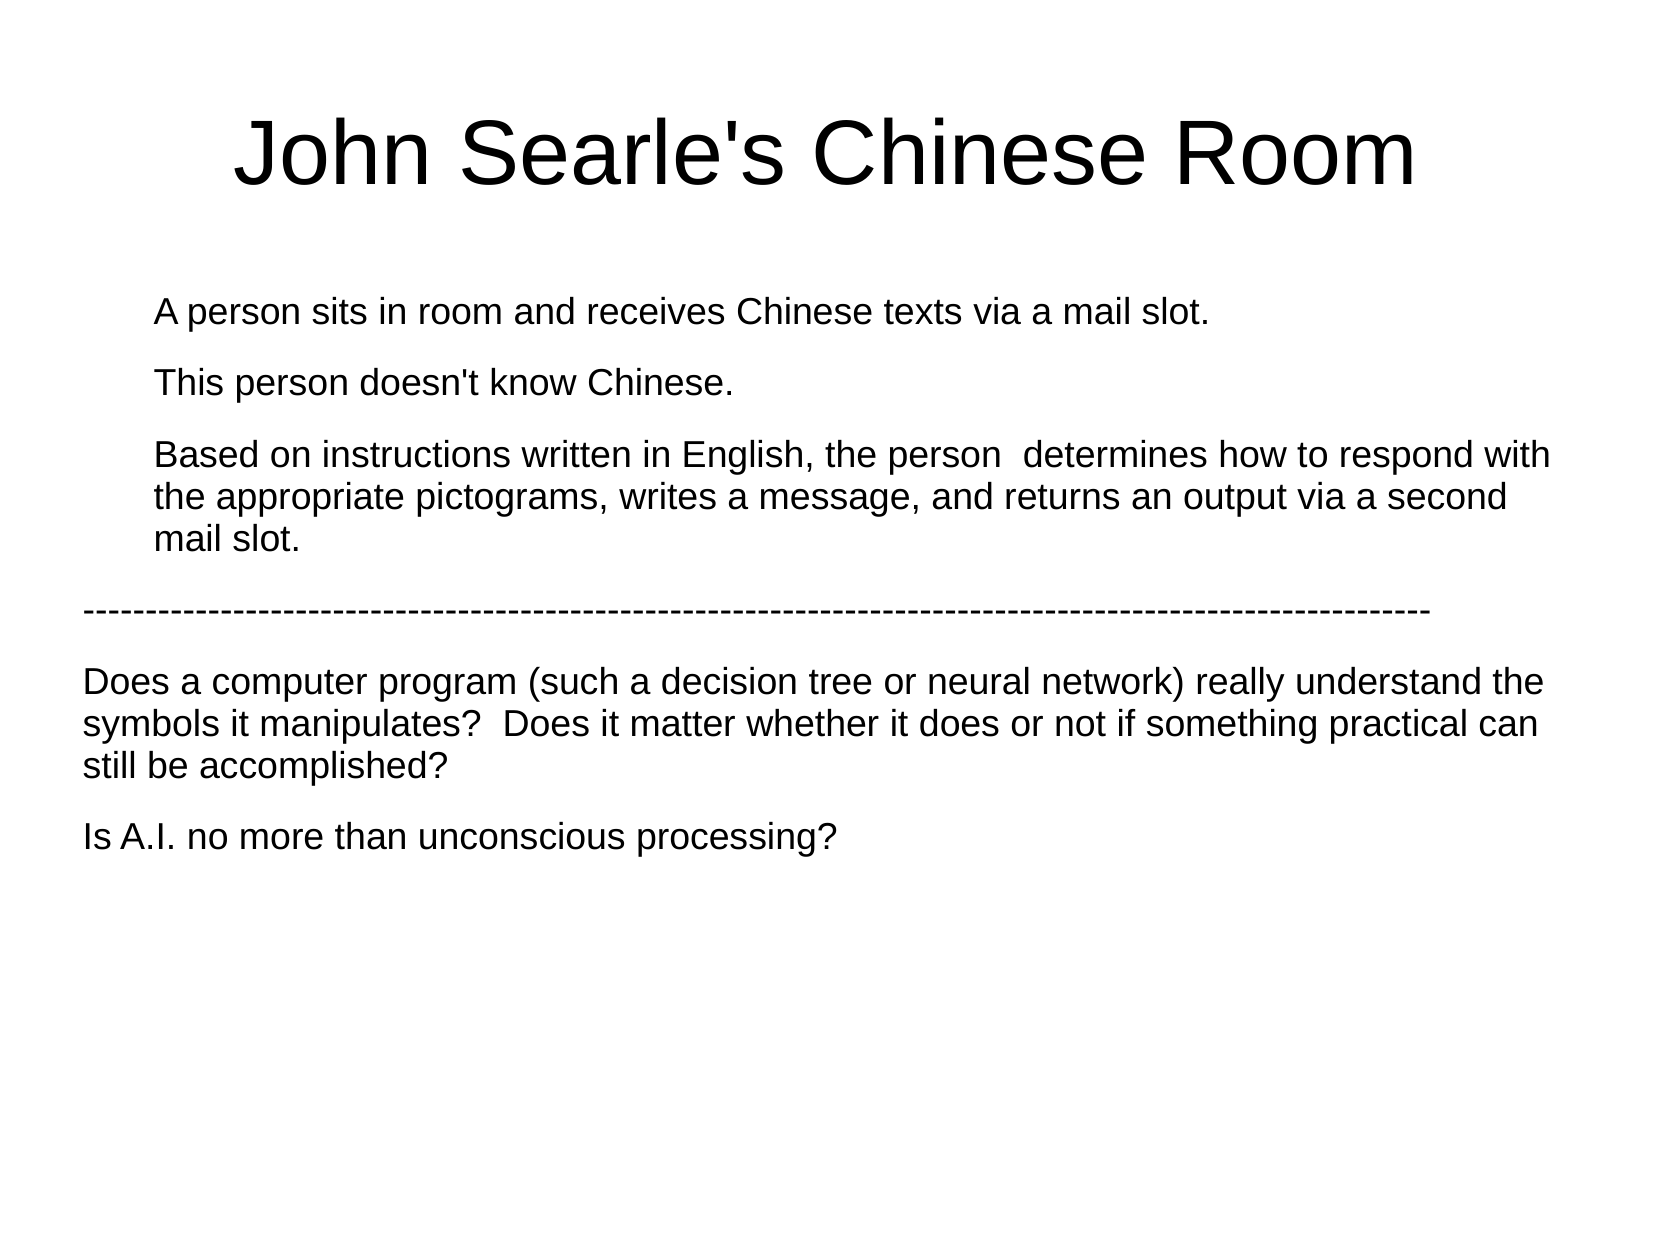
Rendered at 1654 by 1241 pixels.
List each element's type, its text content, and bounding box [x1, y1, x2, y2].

list A person sits in room and receives Chinese texts via a mail slot. This person doesn't know Chinese. Based on instructions written in English, the person determines how to respond with the appropriate pictograms, writes a message, and returns an output via a second mail slot. ------------------------------------------------------------------------------------------------------------ Does a computer program (such a decision tree or neural network) really understand the symbols it manipulates? Does it matter whether it does or not if something practical can still be accomplished? Is A.I. no more than unconscious processing? [82, 290, 1571, 1010]
title John Searle's Chinese Room [82, 49, 1571, 257]
